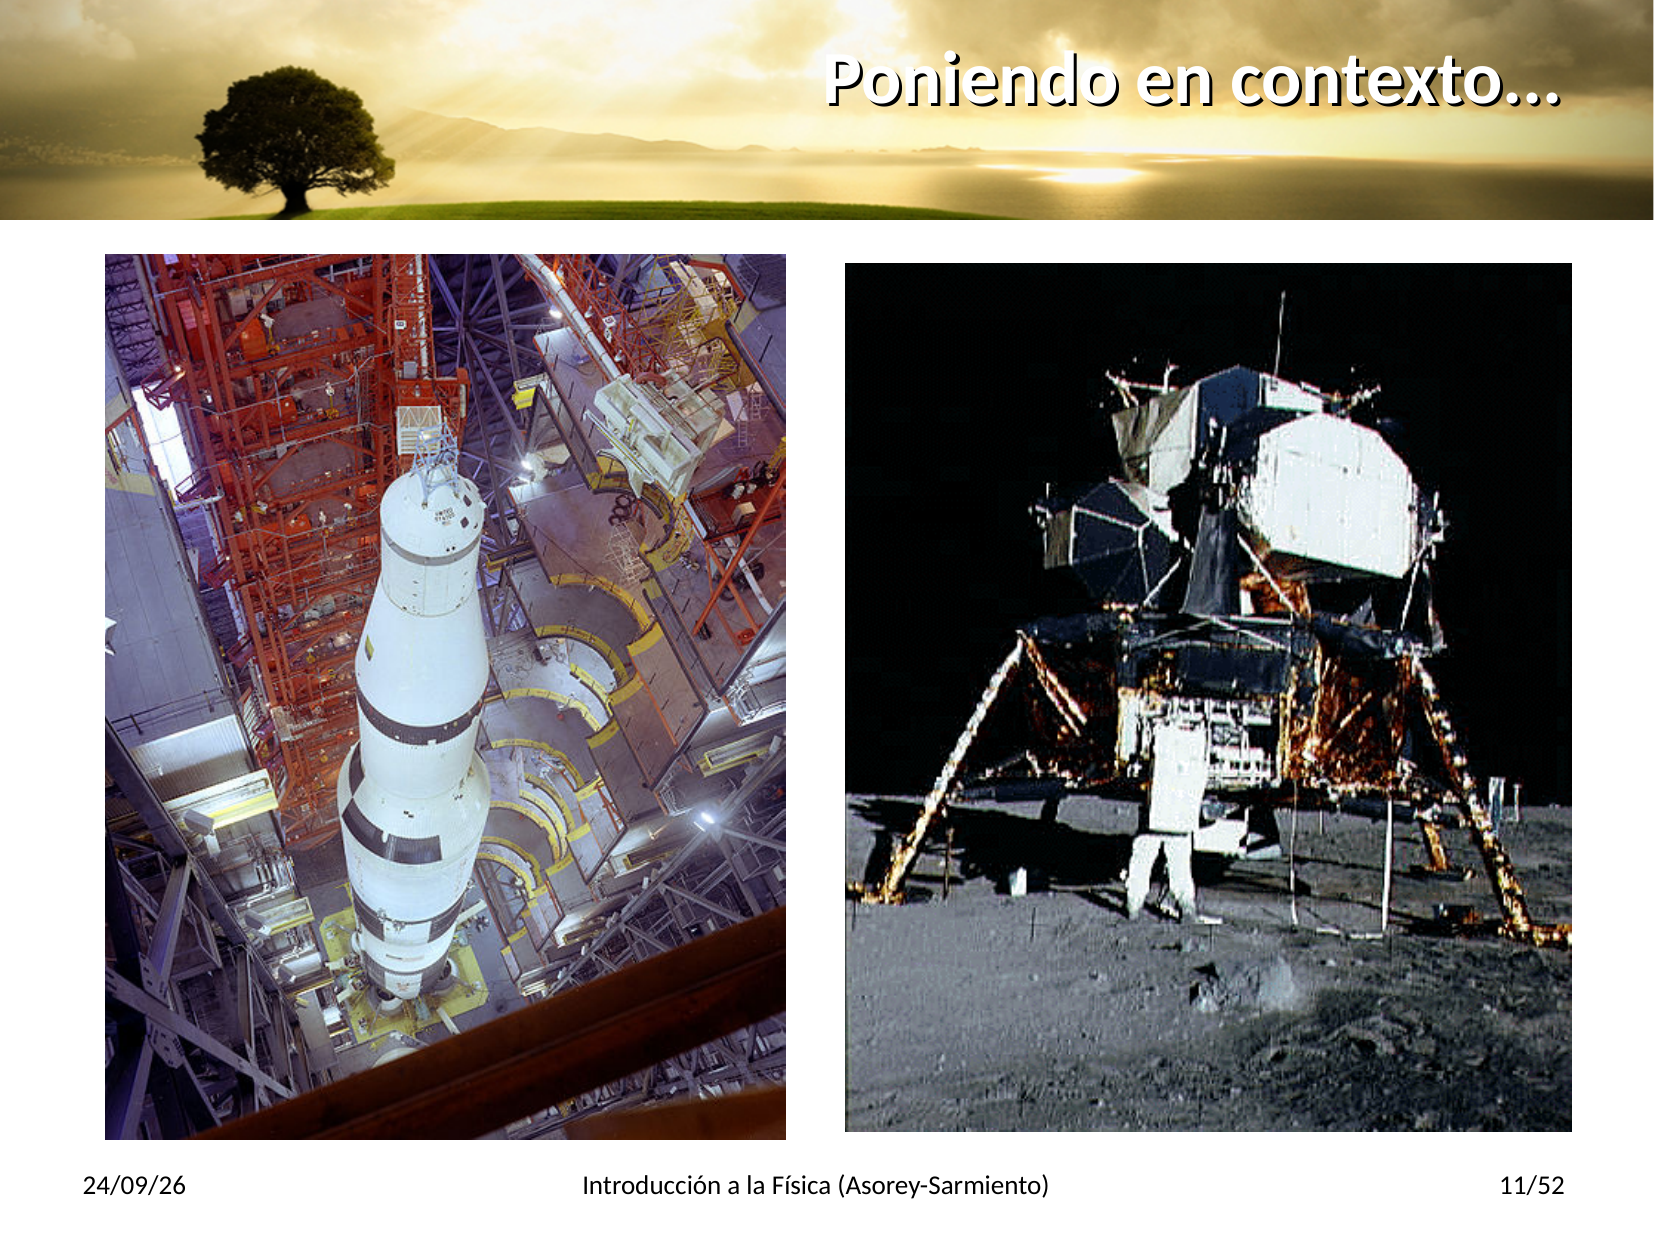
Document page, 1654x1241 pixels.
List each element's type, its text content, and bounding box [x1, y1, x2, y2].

picture [0, 0, 1654, 220]
picture [845, 263, 1572, 1132]
title Poniendo en contexto... [75, 0, 1564, 189]
picture [105, 254, 786, 1141]
